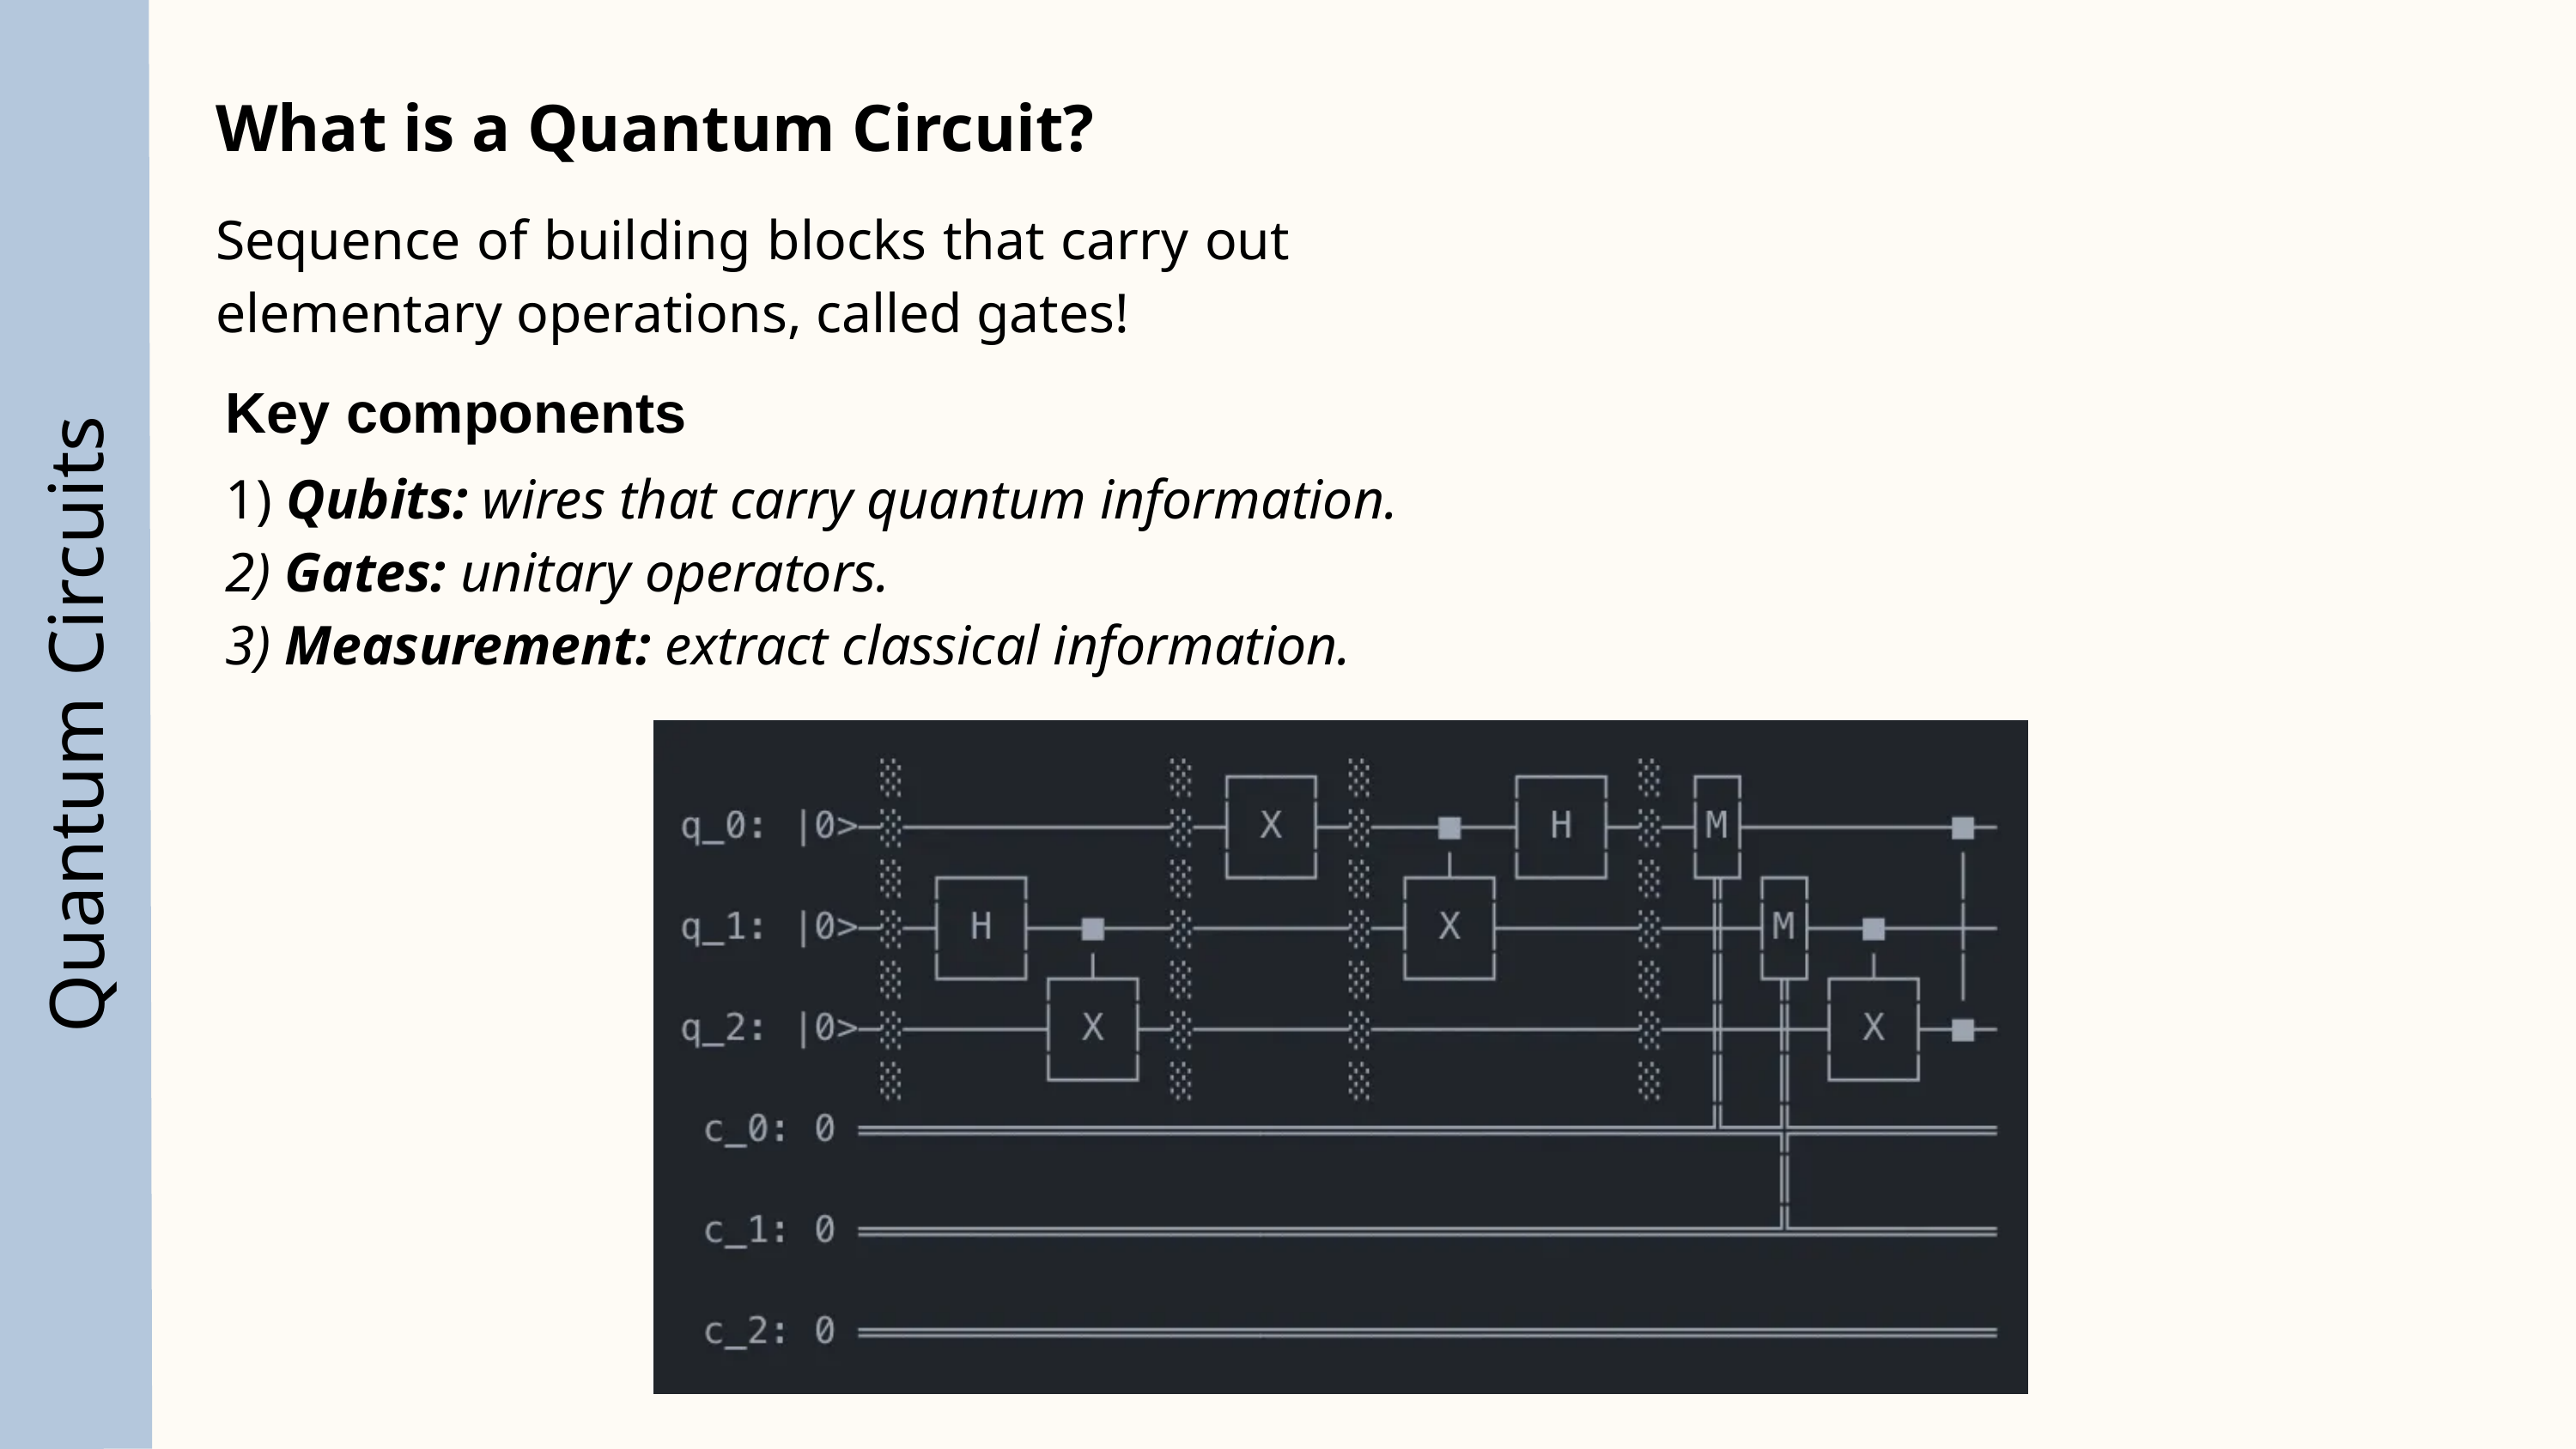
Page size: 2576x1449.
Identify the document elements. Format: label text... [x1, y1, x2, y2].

text_box Sequence of building blocks that carry out elementary operations, called gates! [203, 196, 1446, 380]
text_box Key components [213, 375, 720, 455]
picture [653, 720, 2028, 1395]
text_box Qubits: wires that carry quantum information. Gates: unitary operators. Measurement: extract classical information. [213, 455, 1750, 687]
title Quantum Circuits [0, 0, 153, 1449]
text_box What is a Quantum Circuit? [203, 76, 1194, 177]
